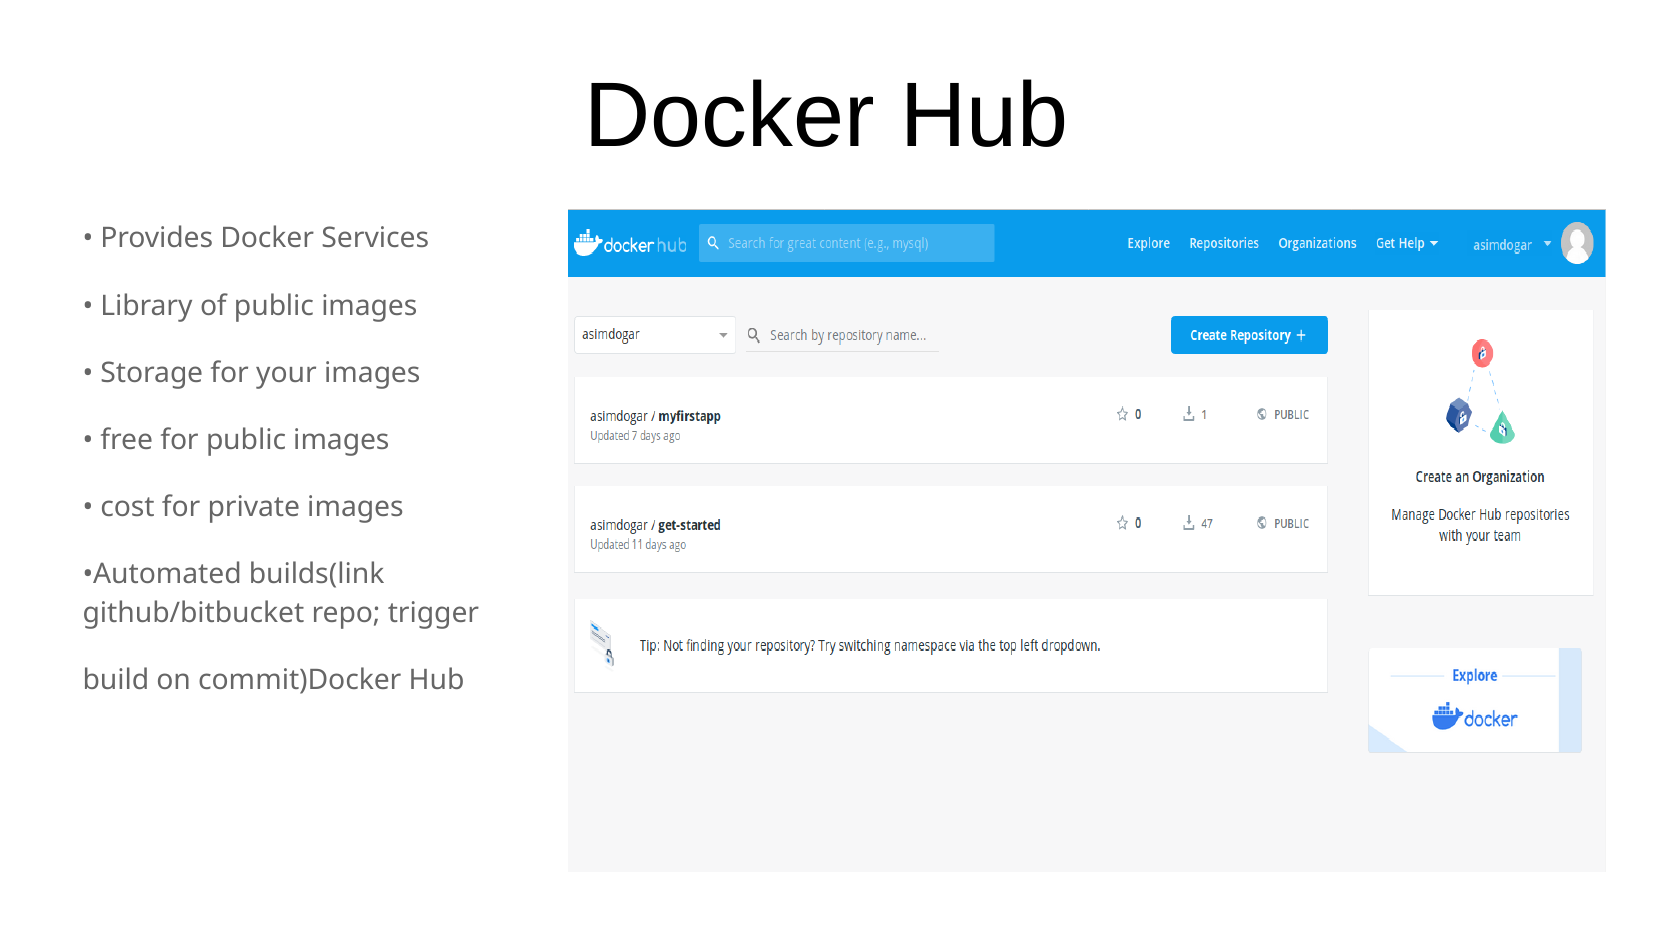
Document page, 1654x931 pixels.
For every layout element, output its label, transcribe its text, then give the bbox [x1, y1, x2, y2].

picture [568, 209, 1606, 872]
list • Provides Docker Services • Library of public images • Storage for your images • free for public images • cost for private images •Automated builds(link github/bitbucket repo; trigger build on commit)Docker Hub [82, 217, 511, 706]
title Docker Hub [82, 63, 1571, 167]
